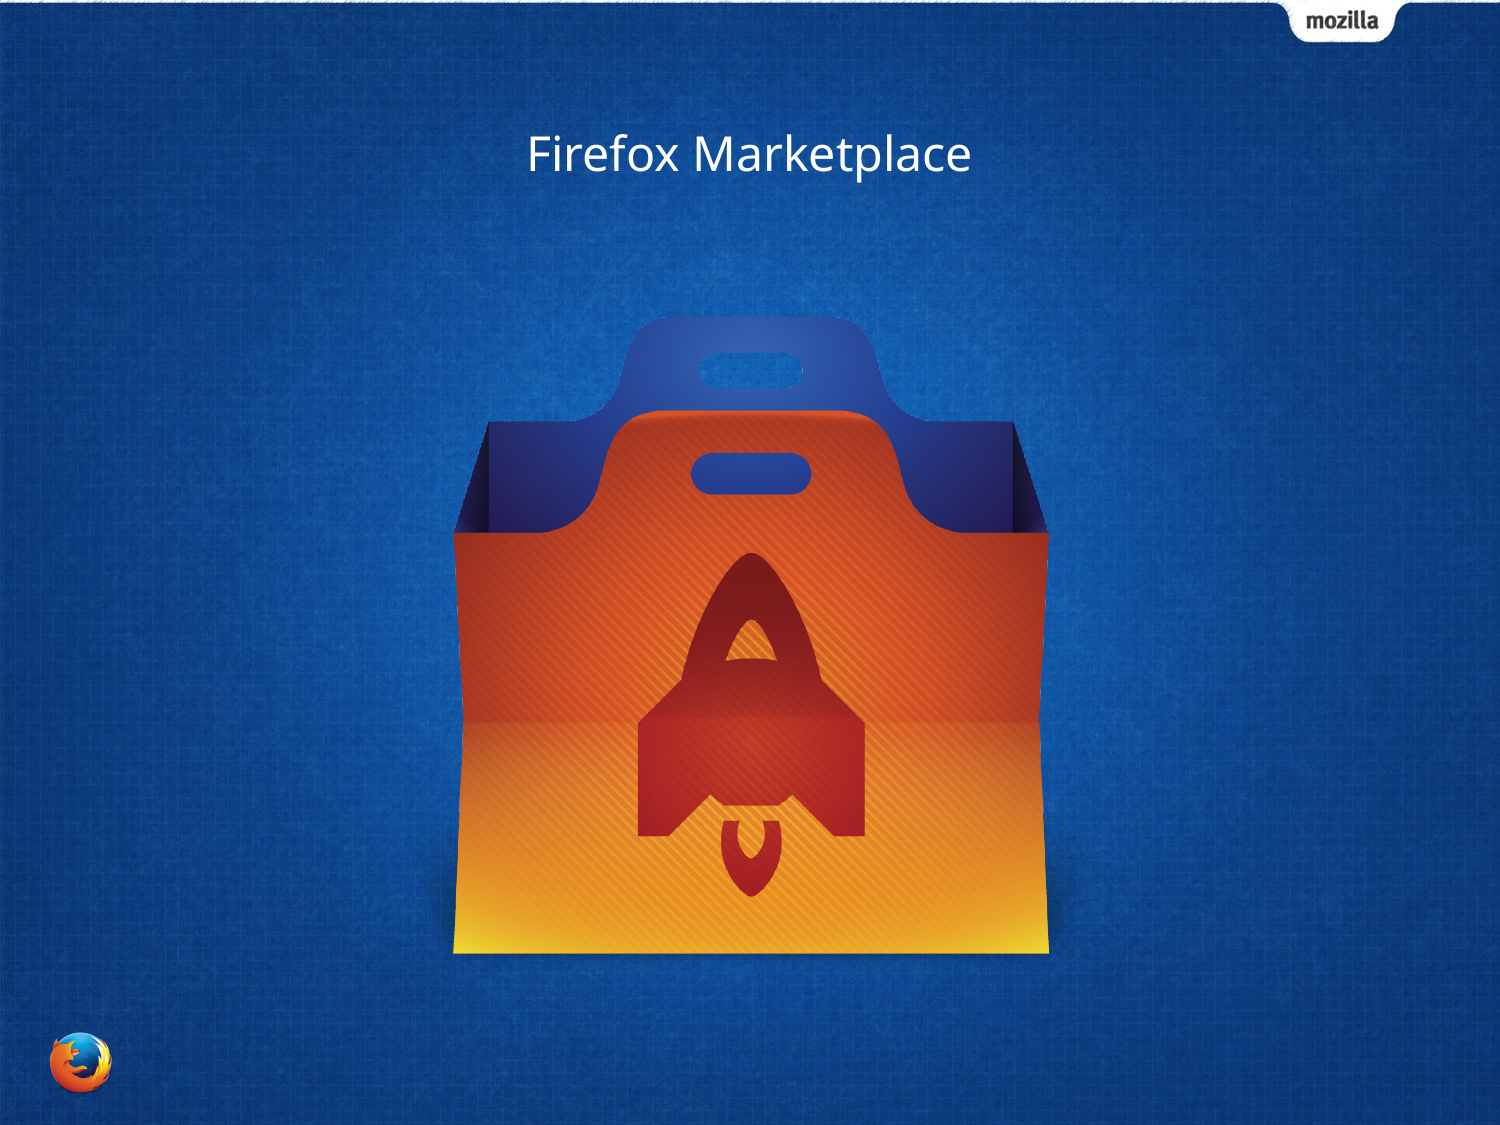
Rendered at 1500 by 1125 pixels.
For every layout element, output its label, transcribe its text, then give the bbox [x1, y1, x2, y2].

picture [0, 0, 1500, 1125]
title Firefox Marketplace [75, 45, 1425, 233]
